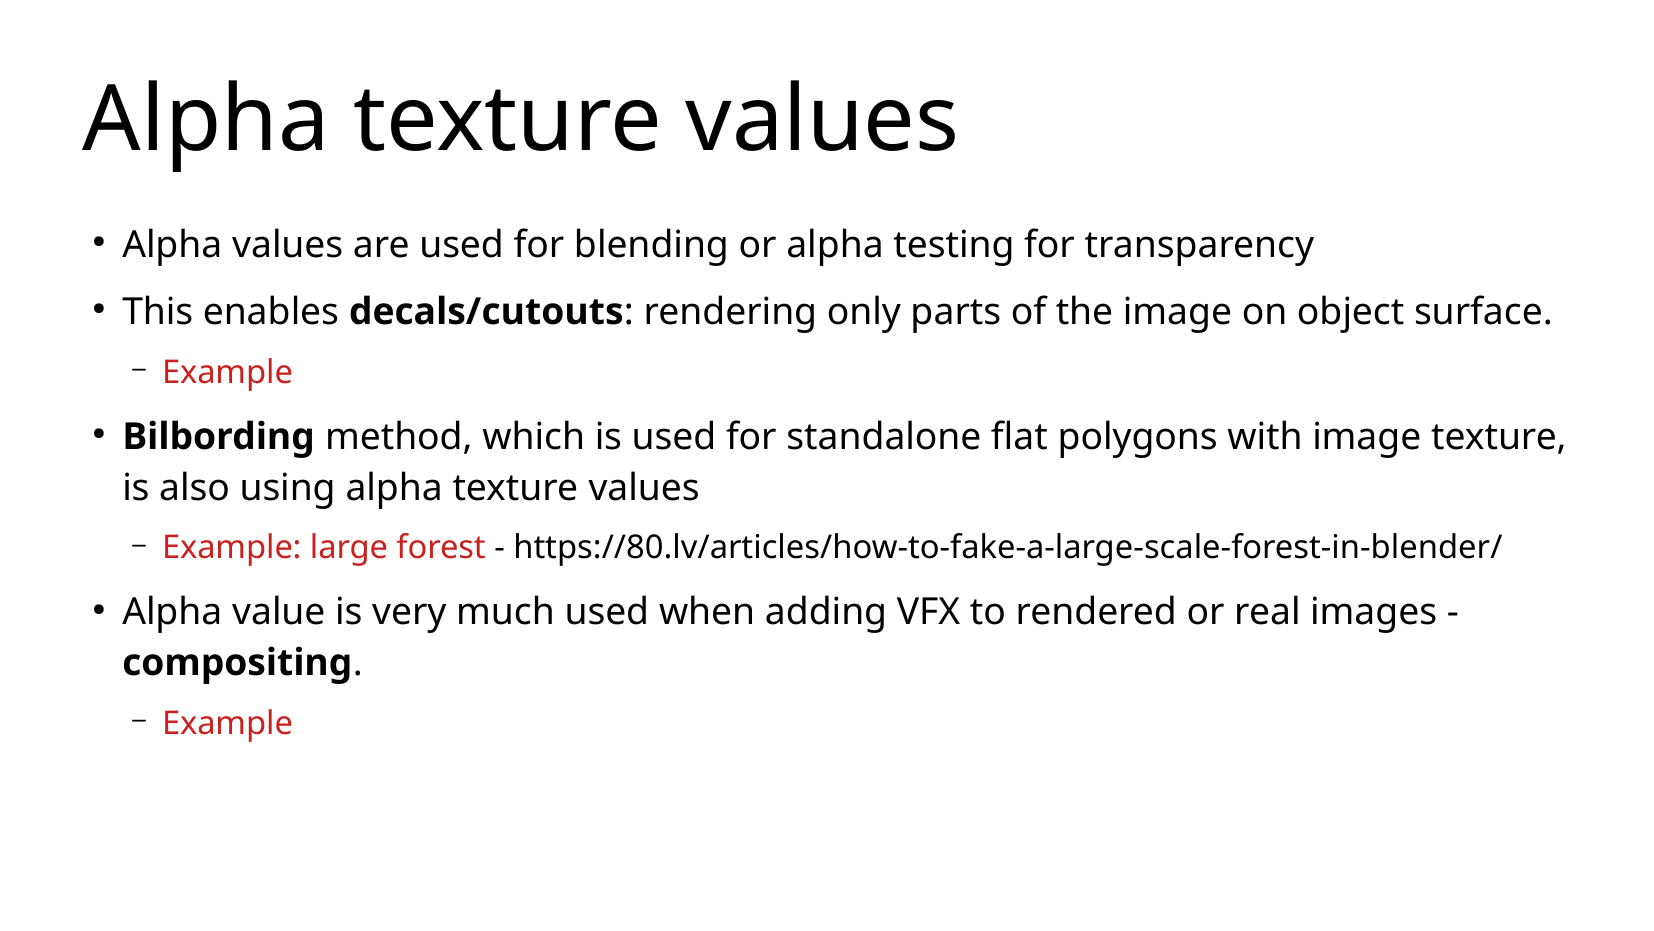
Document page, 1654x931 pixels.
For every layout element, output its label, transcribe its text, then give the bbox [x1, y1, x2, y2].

title Alpha texture values [82, 37, 1571, 193]
list Alpha values are used for blending or alpha testing for transparency This enables decals/cutouts: rendering only parts of the image on object surface. Example Bilbording method, which is used for standalone flat polygons with image texture, is also using alpha texture values Example: large forest - https://80.lv/articles/how-to-fake-a-large-scale-forest-in-blender/ Alpha value is very much used when adding VFX to rendered or real images - compositing. Example [82, 217, 1571, 758]
